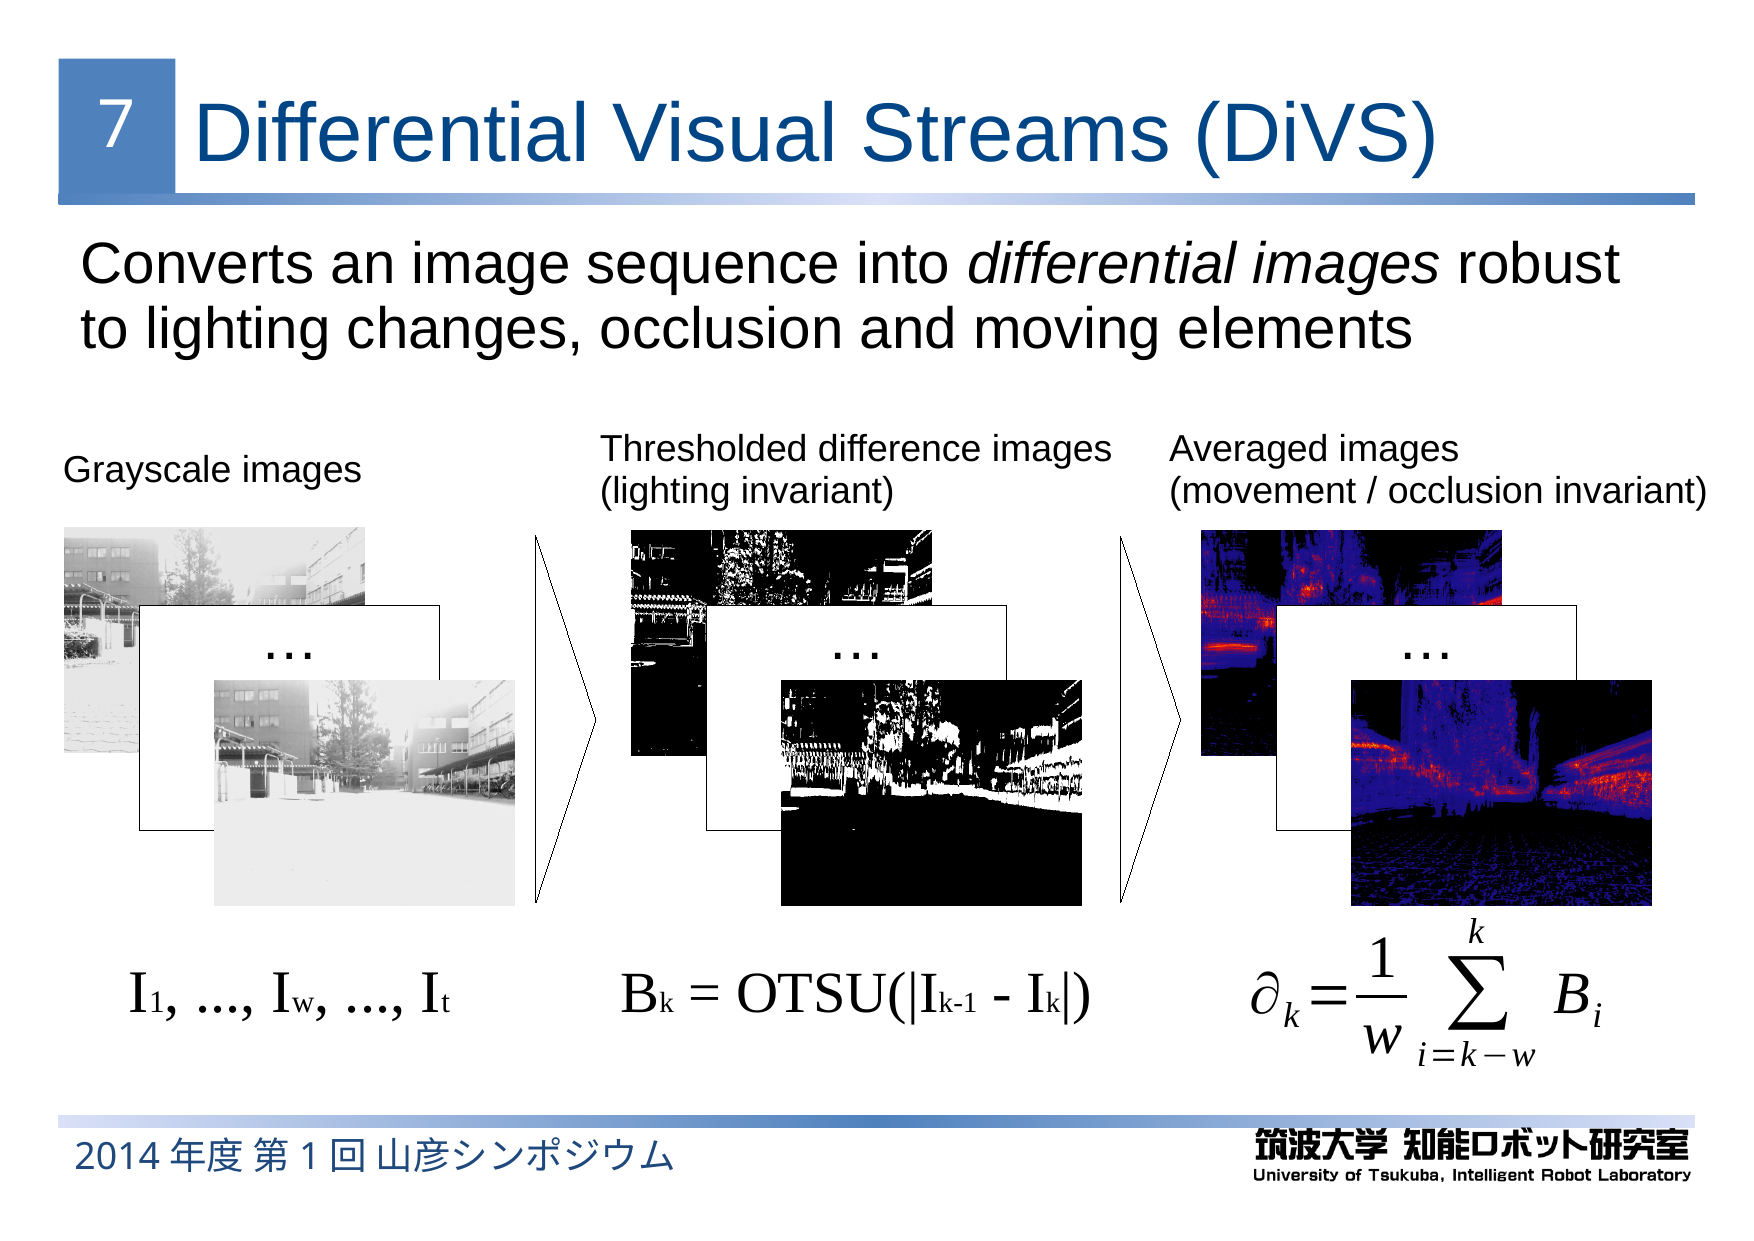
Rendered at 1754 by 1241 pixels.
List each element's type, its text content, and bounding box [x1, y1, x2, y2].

text_box … [139, 605, 440, 831]
text_box Averaged images (movement / occlusion invariant) [1154, 420, 1723, 519]
picture [1351, 680, 1652, 906]
title Differential Visual Streams (DiVS) [193, 61, 1651, 205]
text_box Bk = OTSU(|Ik-1 - Ik|) [605, 952, 1107, 1033]
text_box … [706, 605, 1007, 831]
picture [781, 680, 1082, 906]
text_box … [1276, 605, 1577, 831]
picture [1252, 1127, 1691, 1182]
text_box Grayscale images [48, 440, 378, 498]
text_box I1, ..., Iw, ..., It [114, 951, 466, 1034]
picture [631, 530, 932, 756]
text_box Converts an image sequence into differential images robust to lighting changes, occlusion and moving elements [66, 223, 1696, 369]
picture [214, 680, 515, 906]
picture [64, 527, 365, 753]
text_box Thresholded difference images (lighting invariant) [585, 420, 1128, 519]
picture [1201, 530, 1502, 756]
chart [1242, 911, 1611, 1075]
